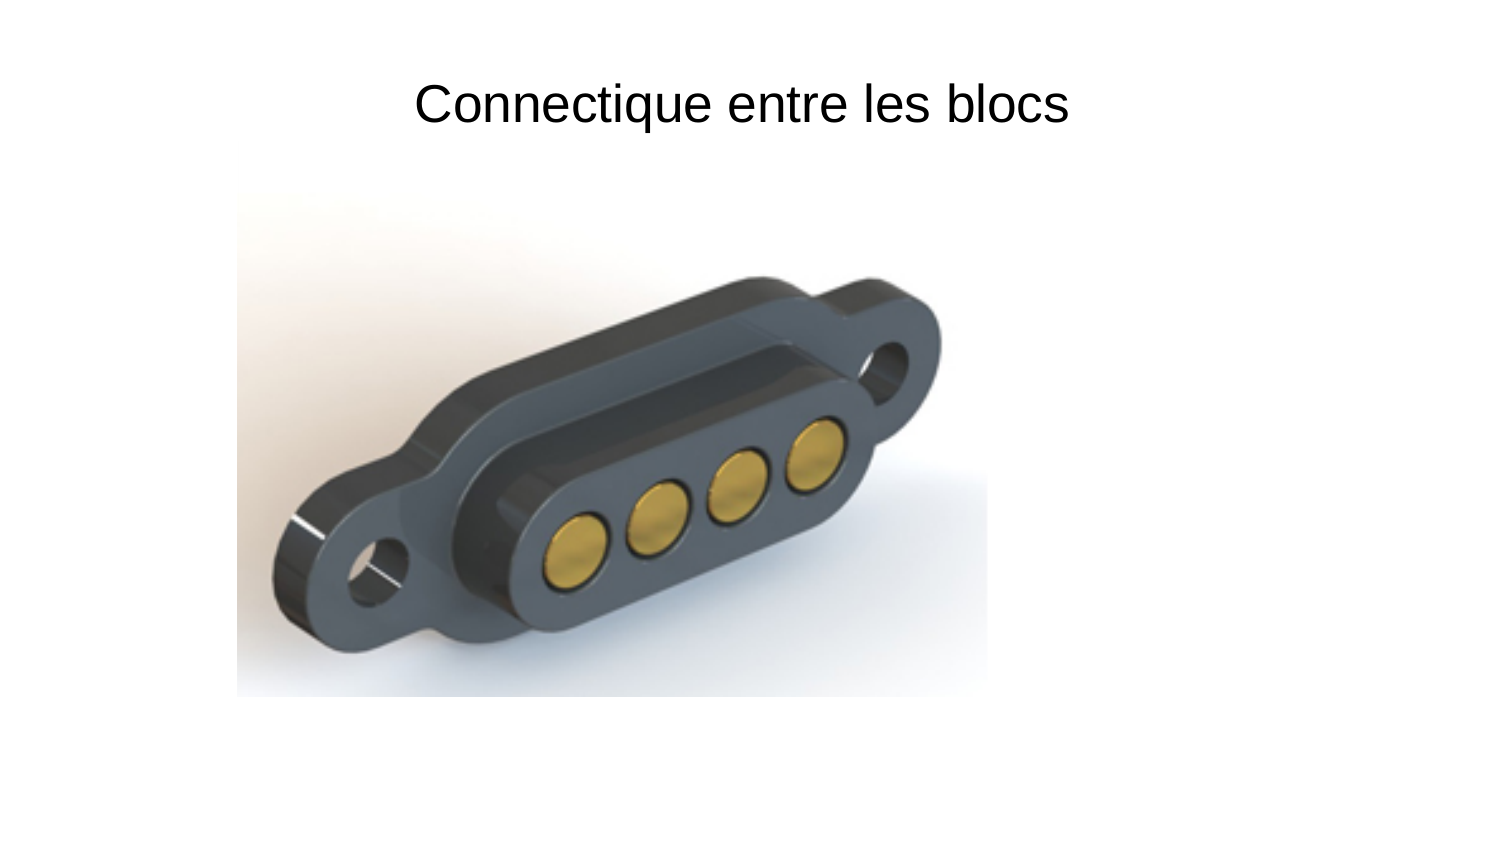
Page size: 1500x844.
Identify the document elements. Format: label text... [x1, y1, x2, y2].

picture [237, 141, 993, 697]
title Connectique entre les blocs [75, 33, 1425, 175]
